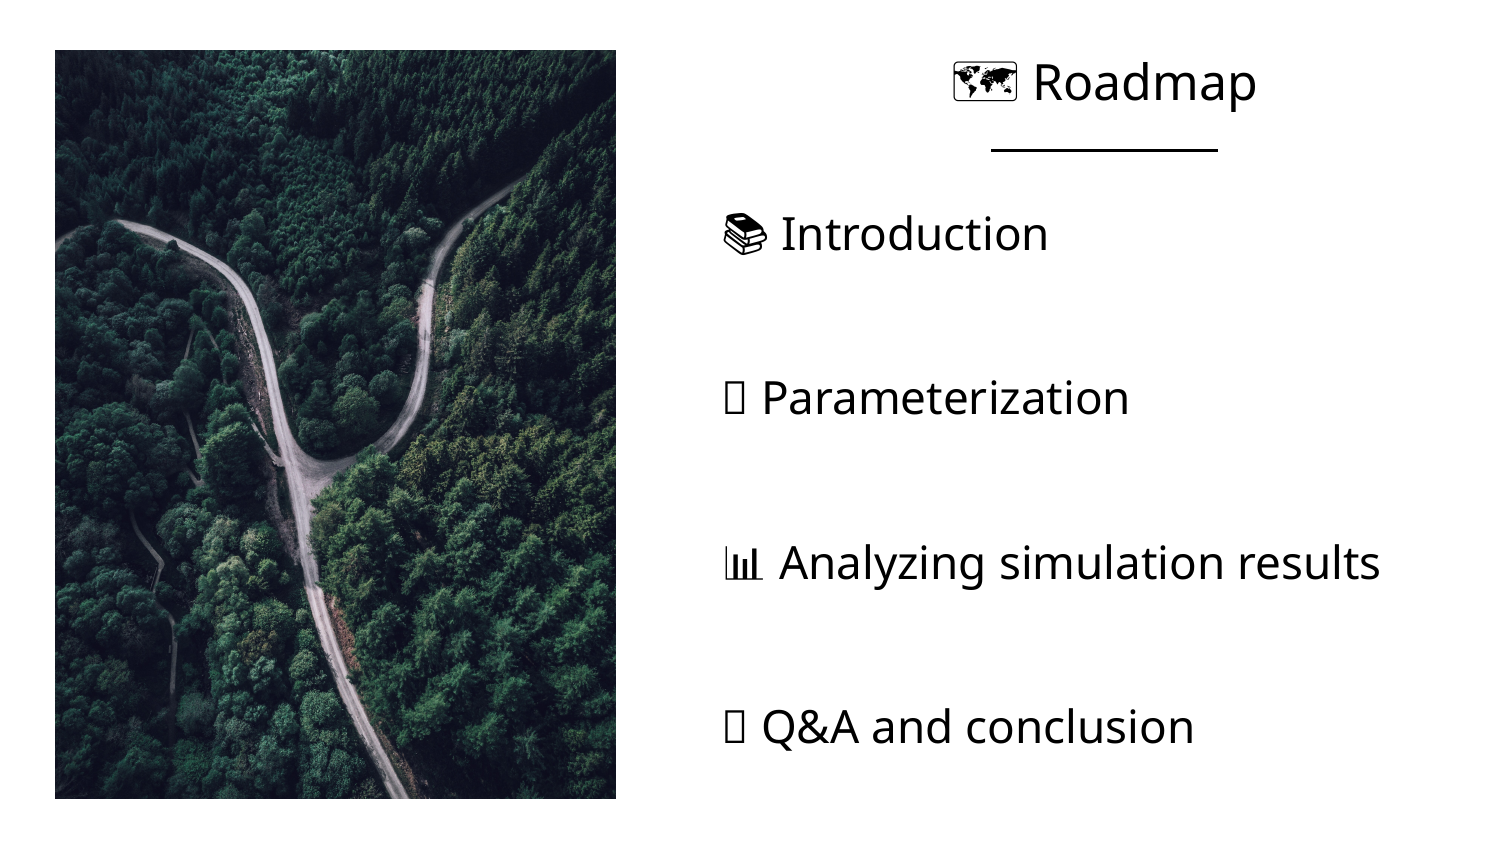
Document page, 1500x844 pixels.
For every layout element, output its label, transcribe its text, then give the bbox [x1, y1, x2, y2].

list 📚 Introduction 📏 Parameterization 📊 Analyzing simulation results 🎤 Q&A and conclusion [721, 201, 1486, 811]
picture [55, 50, 616, 799]
title 🗺 Roadmap [722, 11, 1487, 151]
